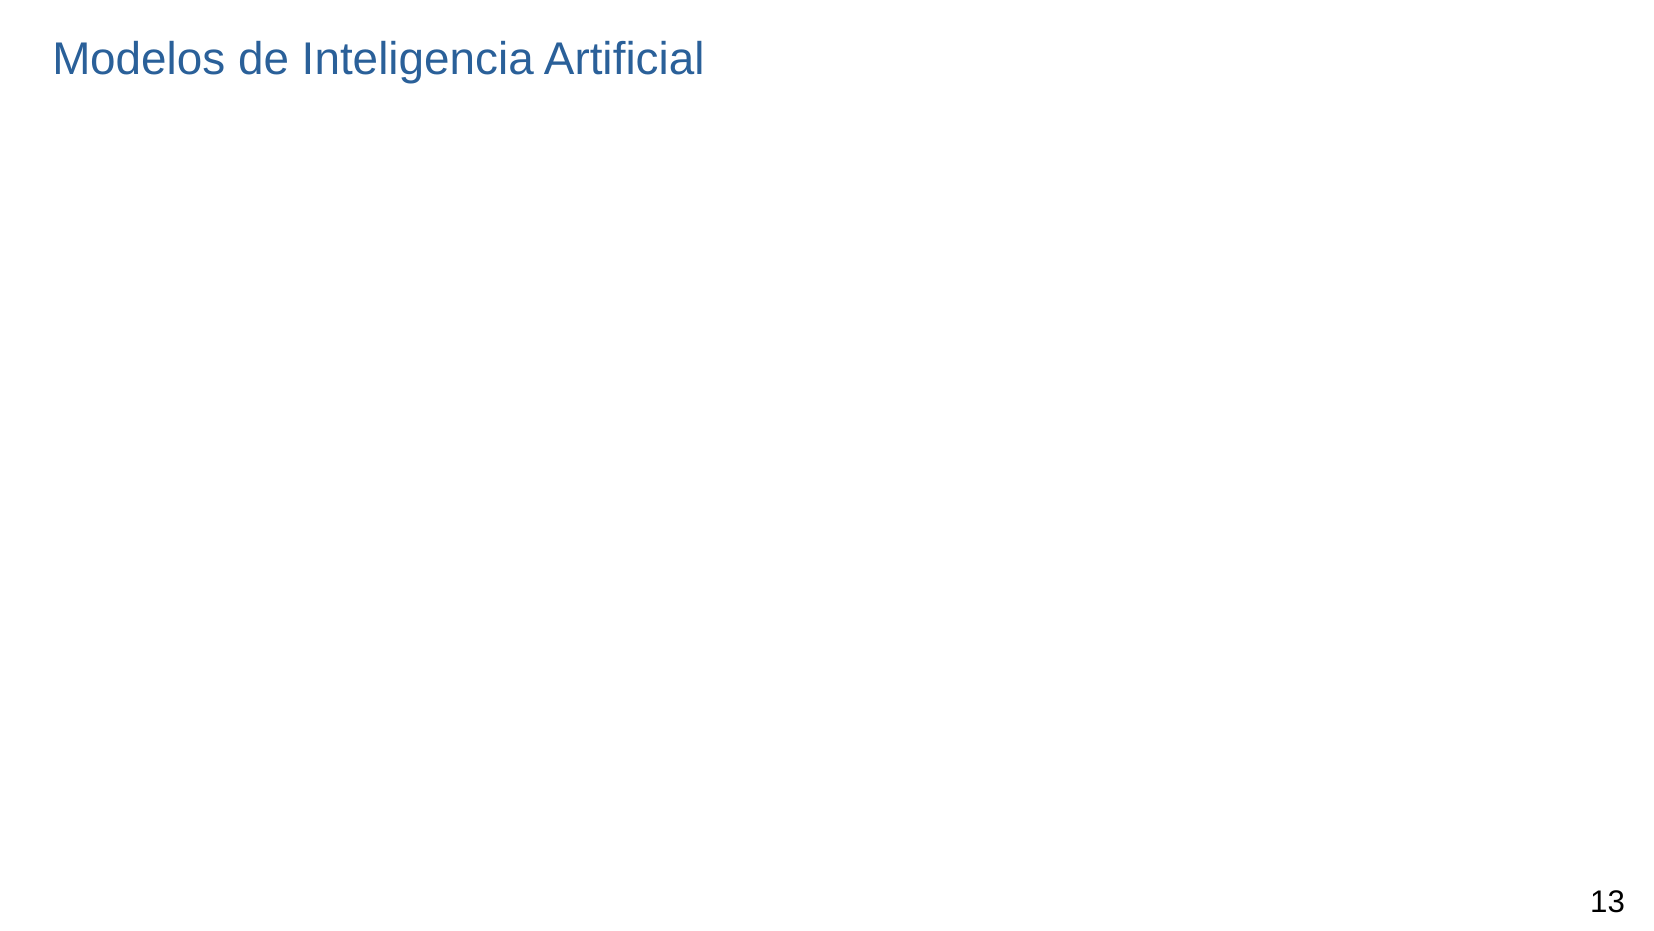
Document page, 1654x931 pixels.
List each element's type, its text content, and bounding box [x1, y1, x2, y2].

text_box <number> [1537, 877, 1641, 927]
text_box Modelos de Inteligencia Artificial [37, 25, 719, 92]
